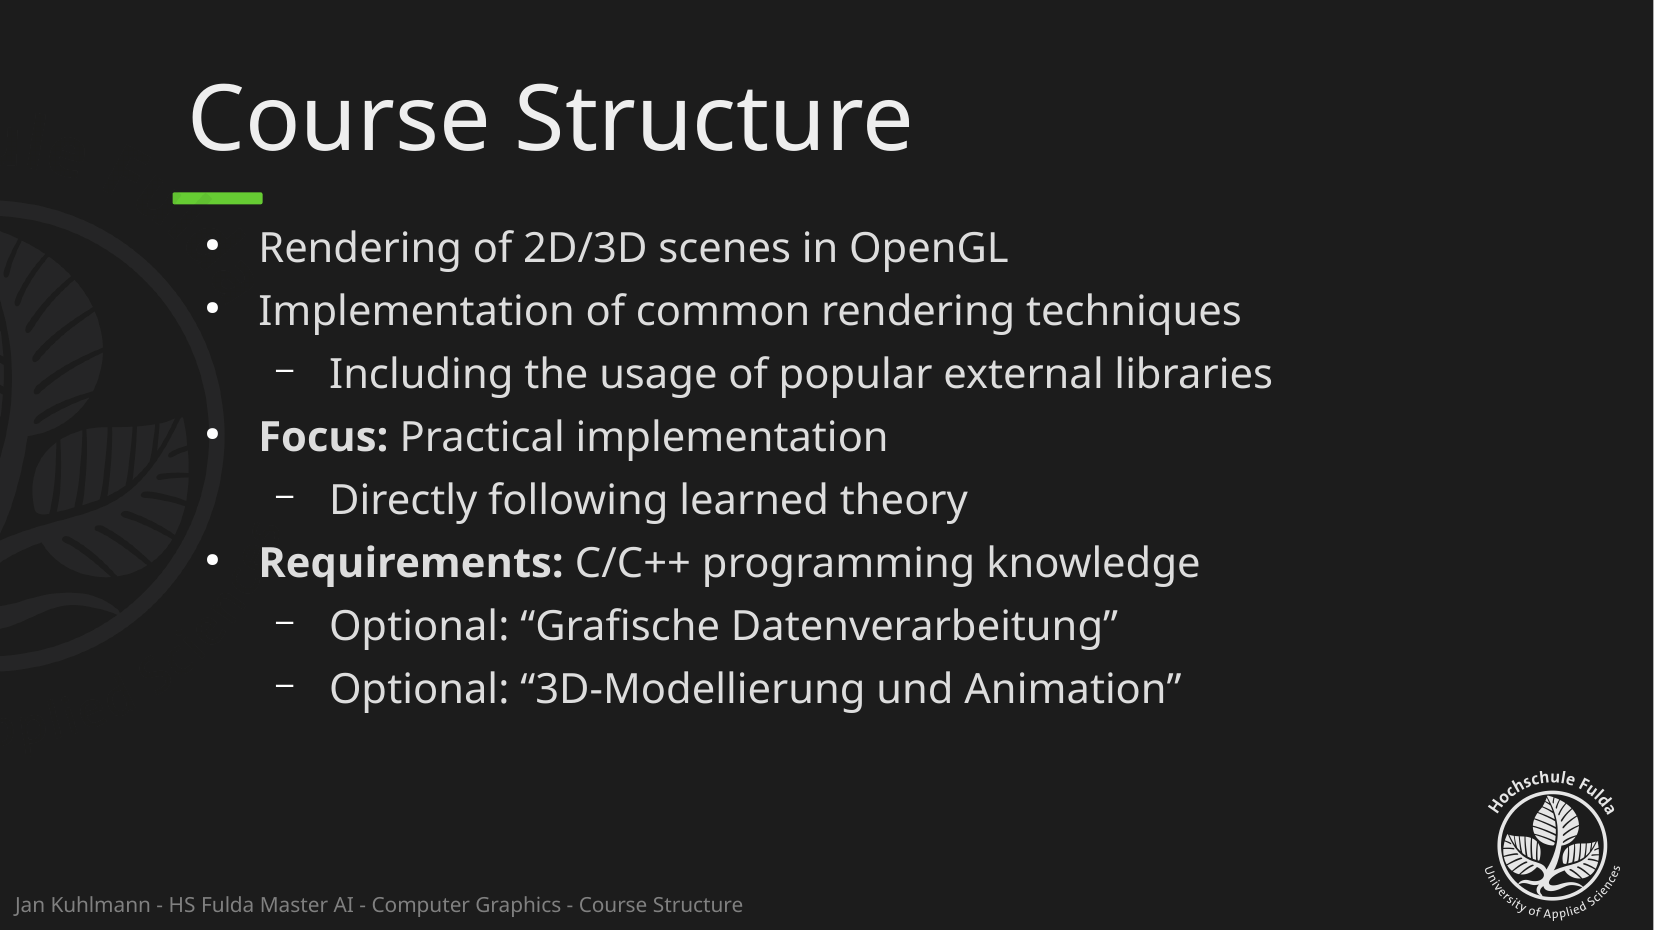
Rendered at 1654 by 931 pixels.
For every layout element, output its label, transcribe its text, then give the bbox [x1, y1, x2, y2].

title Course Structure [187, 37, 1571, 193]
list Rendering of 2D/3D scenes in OpenGL Implementation of common rendering techniques Including the usage of popular external libraries Focus: Practical implementation Directly following learned theory Requirements: C/C++ programming knowledge Optional: “Grafische Datenverarbeitung” Optional: “3D-Modellierung und Animation” [187, 217, 1571, 758]
picture [1485, 771, 1620, 921]
